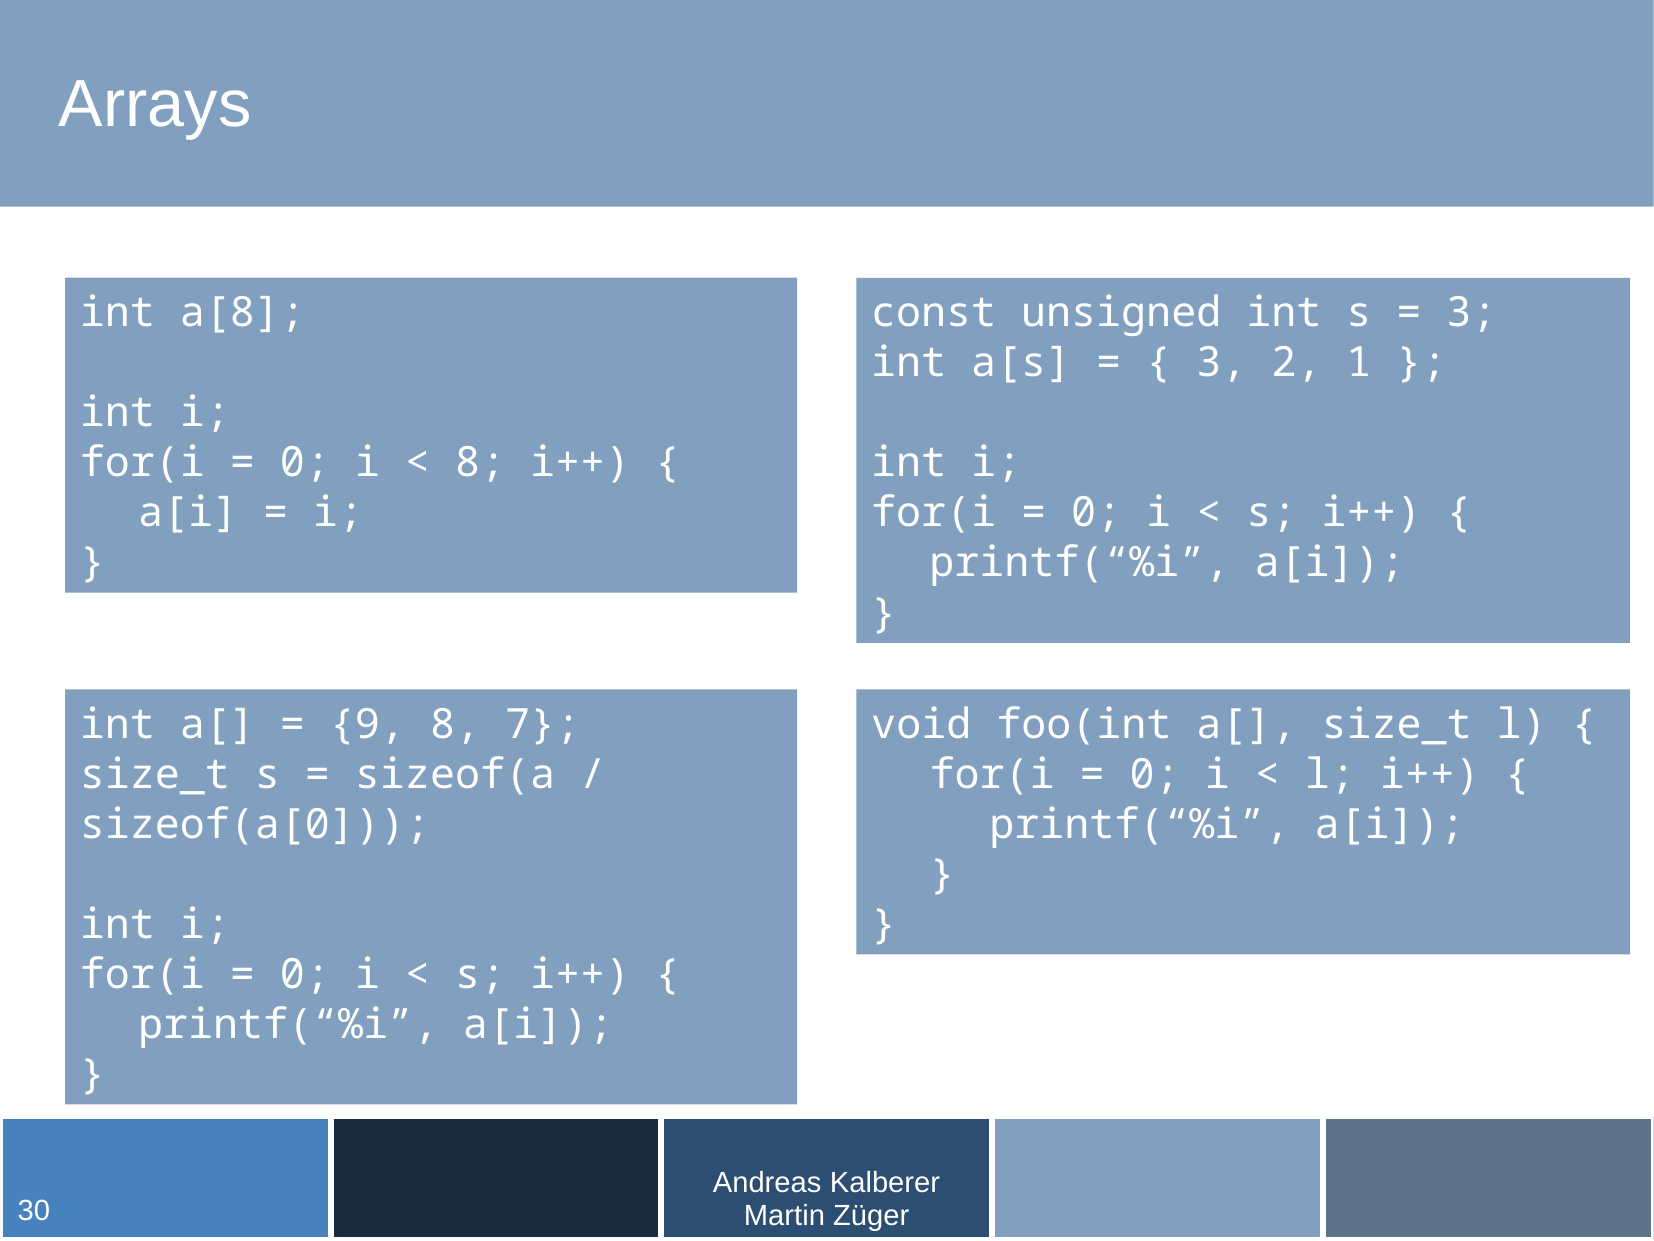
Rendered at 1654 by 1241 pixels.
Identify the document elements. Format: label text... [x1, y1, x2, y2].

text_box int a[8]; int i; for(i = 0; i < 8; i++) { a[i] = i; } [65, 277, 798, 593]
title Arrays [59, 29, 1595, 178]
text_box void foo(int a[], size_t l) { for(i = 0; i < l; i++) { printf(“%i”, a[i]); } } [856, 689, 1630, 955]
text_box const unsigned int s = 3; int a[s] = { 3, 2, 1 }; int i; for(i = 0; i < s; i++) { printf(“%i”, a[i]); } [856, 277, 1630, 643]
text_box int a[] = {9, 8, 7}; size_t s = sizeof(a / sizeof(a[0])); int i; for(i = 0; i < s; i++) { printf(“%i”, a[i]); } [65, 689, 798, 1105]
